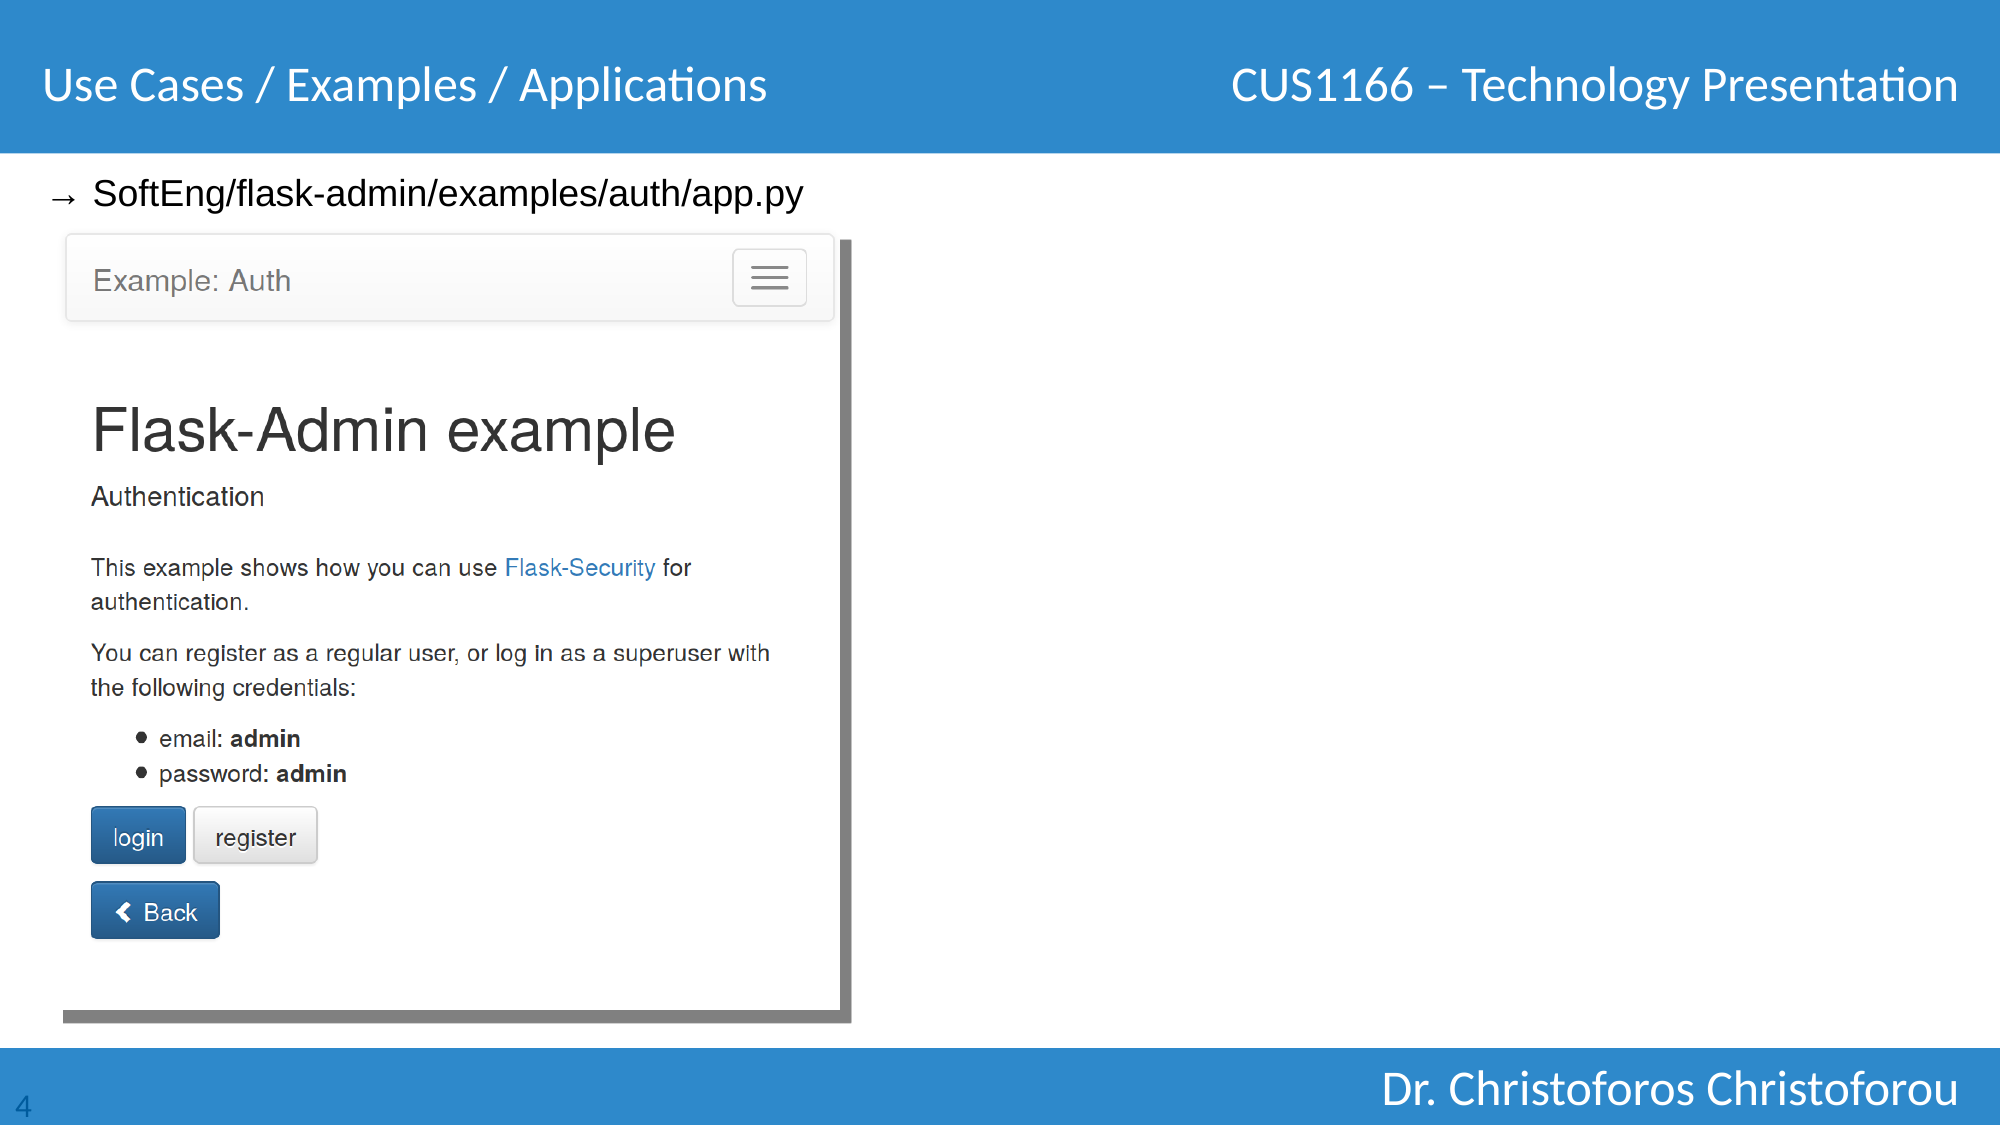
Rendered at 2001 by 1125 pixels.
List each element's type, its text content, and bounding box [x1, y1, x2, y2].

text_box Use Cases / Examples / Applications [27, 44, 1316, 120]
text_box → SoftEng/flask-admin/examples/auth/app.py [30, 164, 1291, 222]
picture [50, 225, 1681, 1021]
